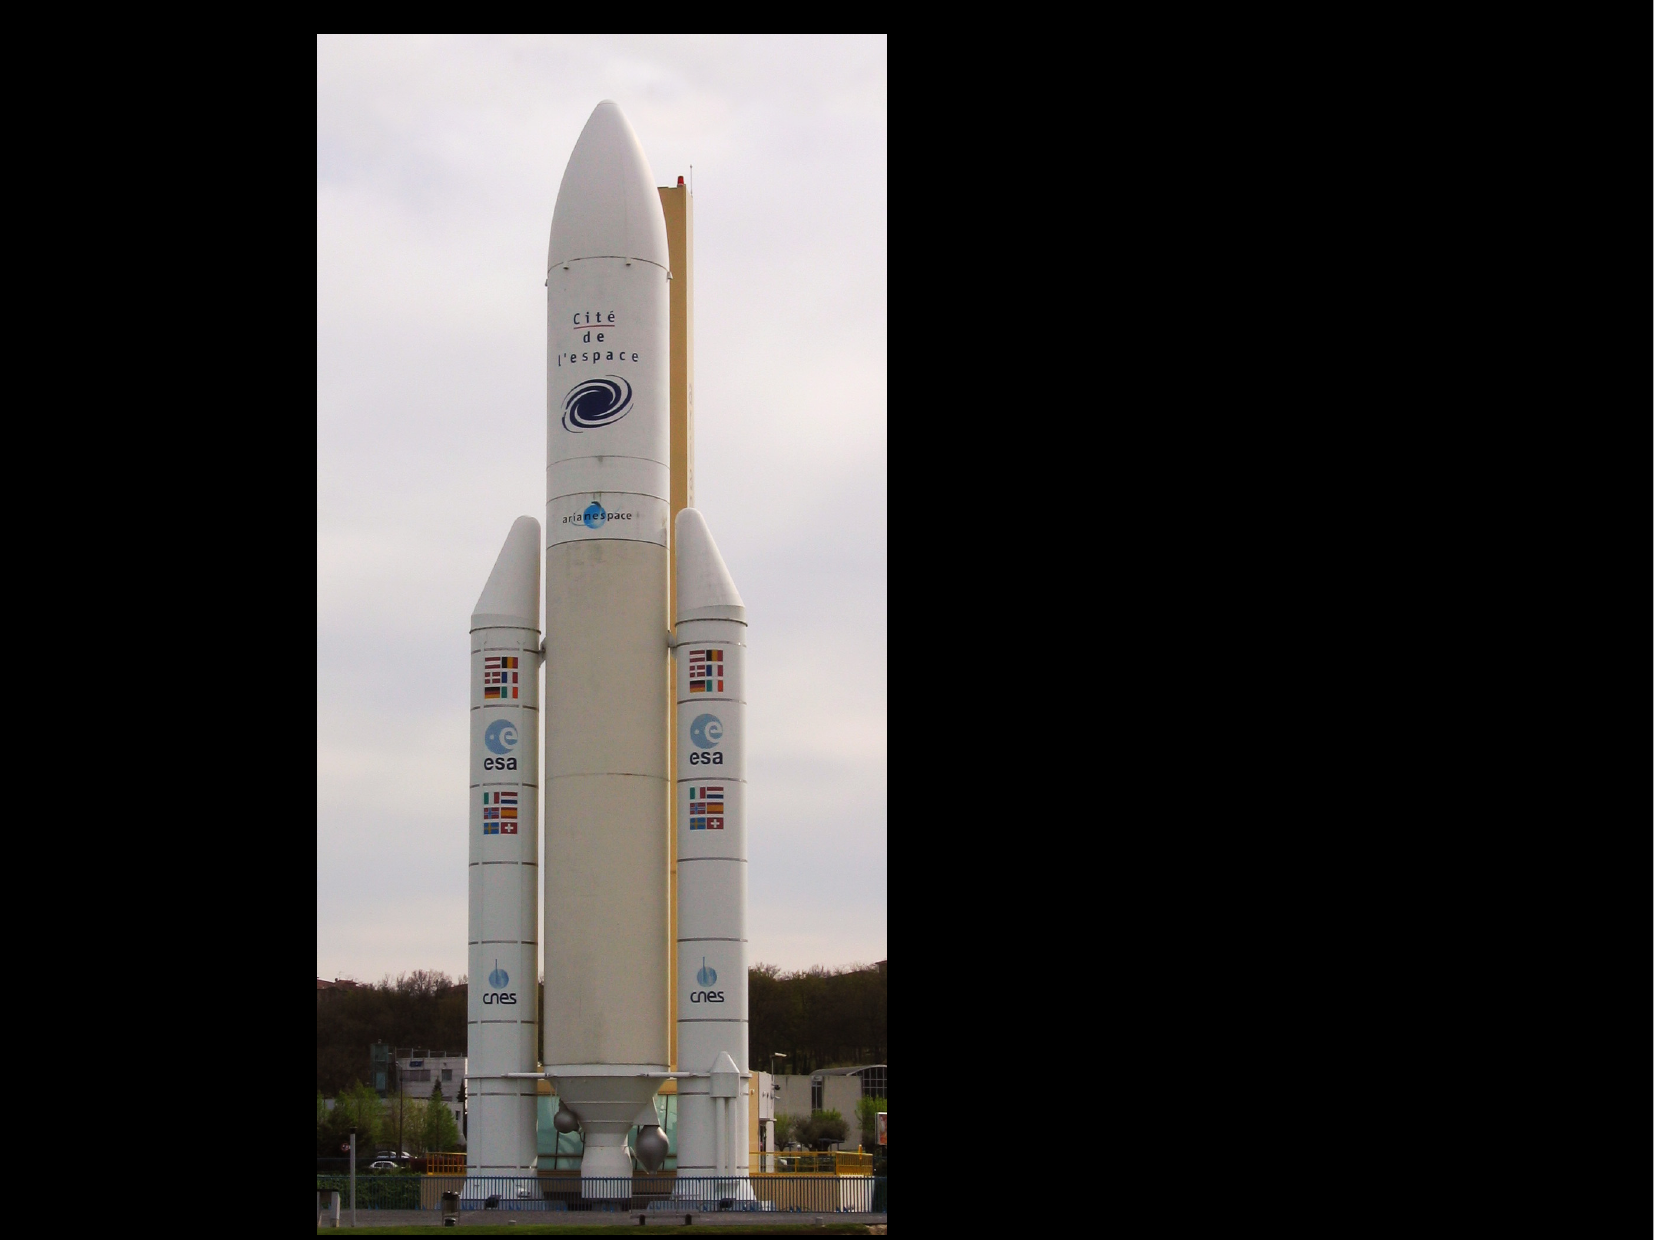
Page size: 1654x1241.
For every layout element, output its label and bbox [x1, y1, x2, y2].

picture [317, 34, 887, 1235]
